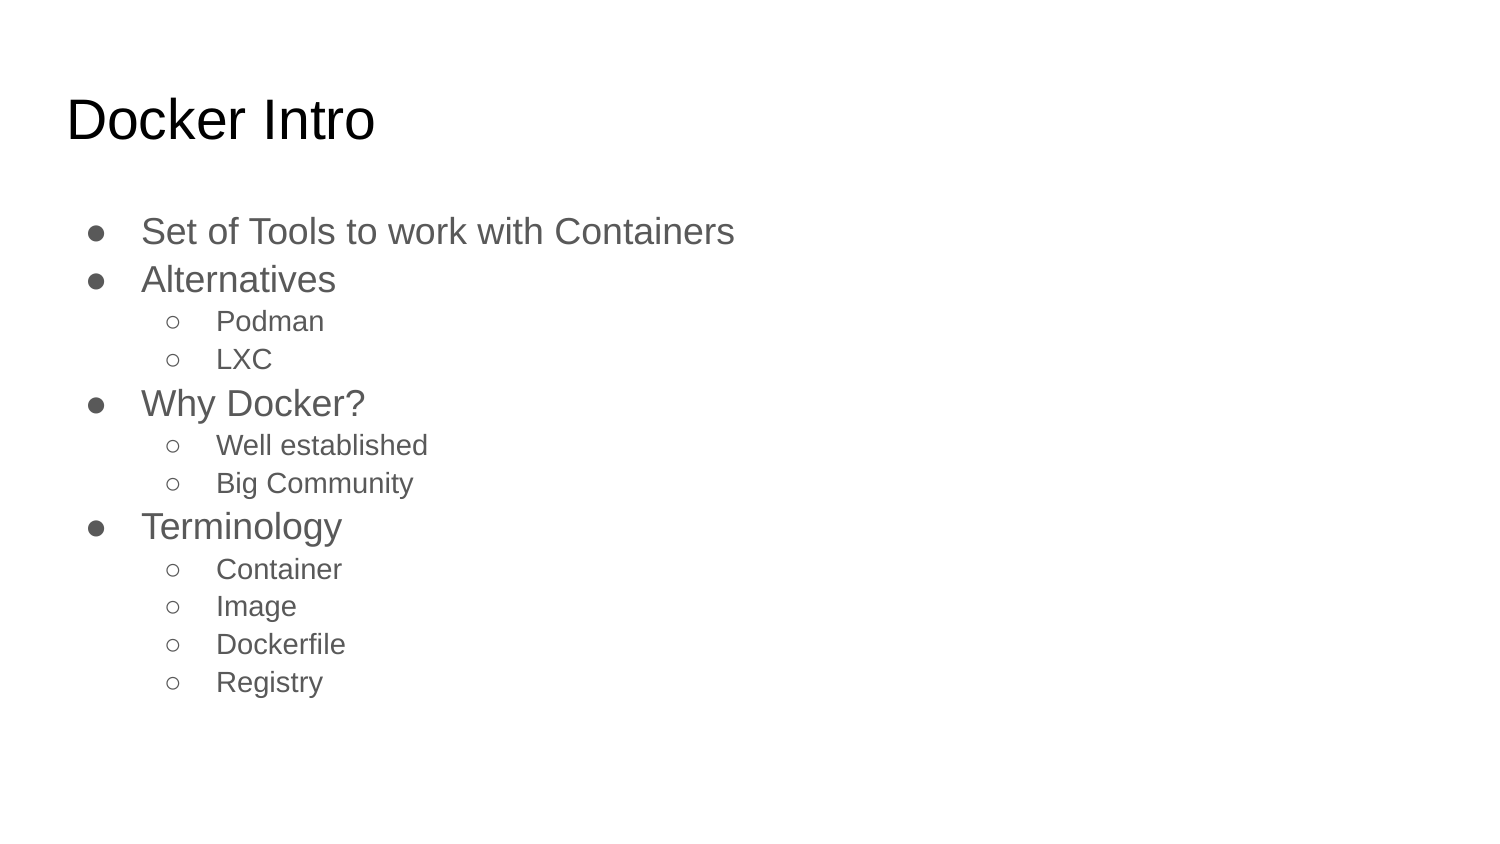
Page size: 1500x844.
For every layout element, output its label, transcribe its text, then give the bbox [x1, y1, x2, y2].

list Set of Tools to work with Containers Alternatives Podman LXC Why Docker? Well established Big Community Terminology Container Image Dockerfile Registry [51, 189, 1449, 750]
title Docker Intro [51, 72, 1449, 167]
